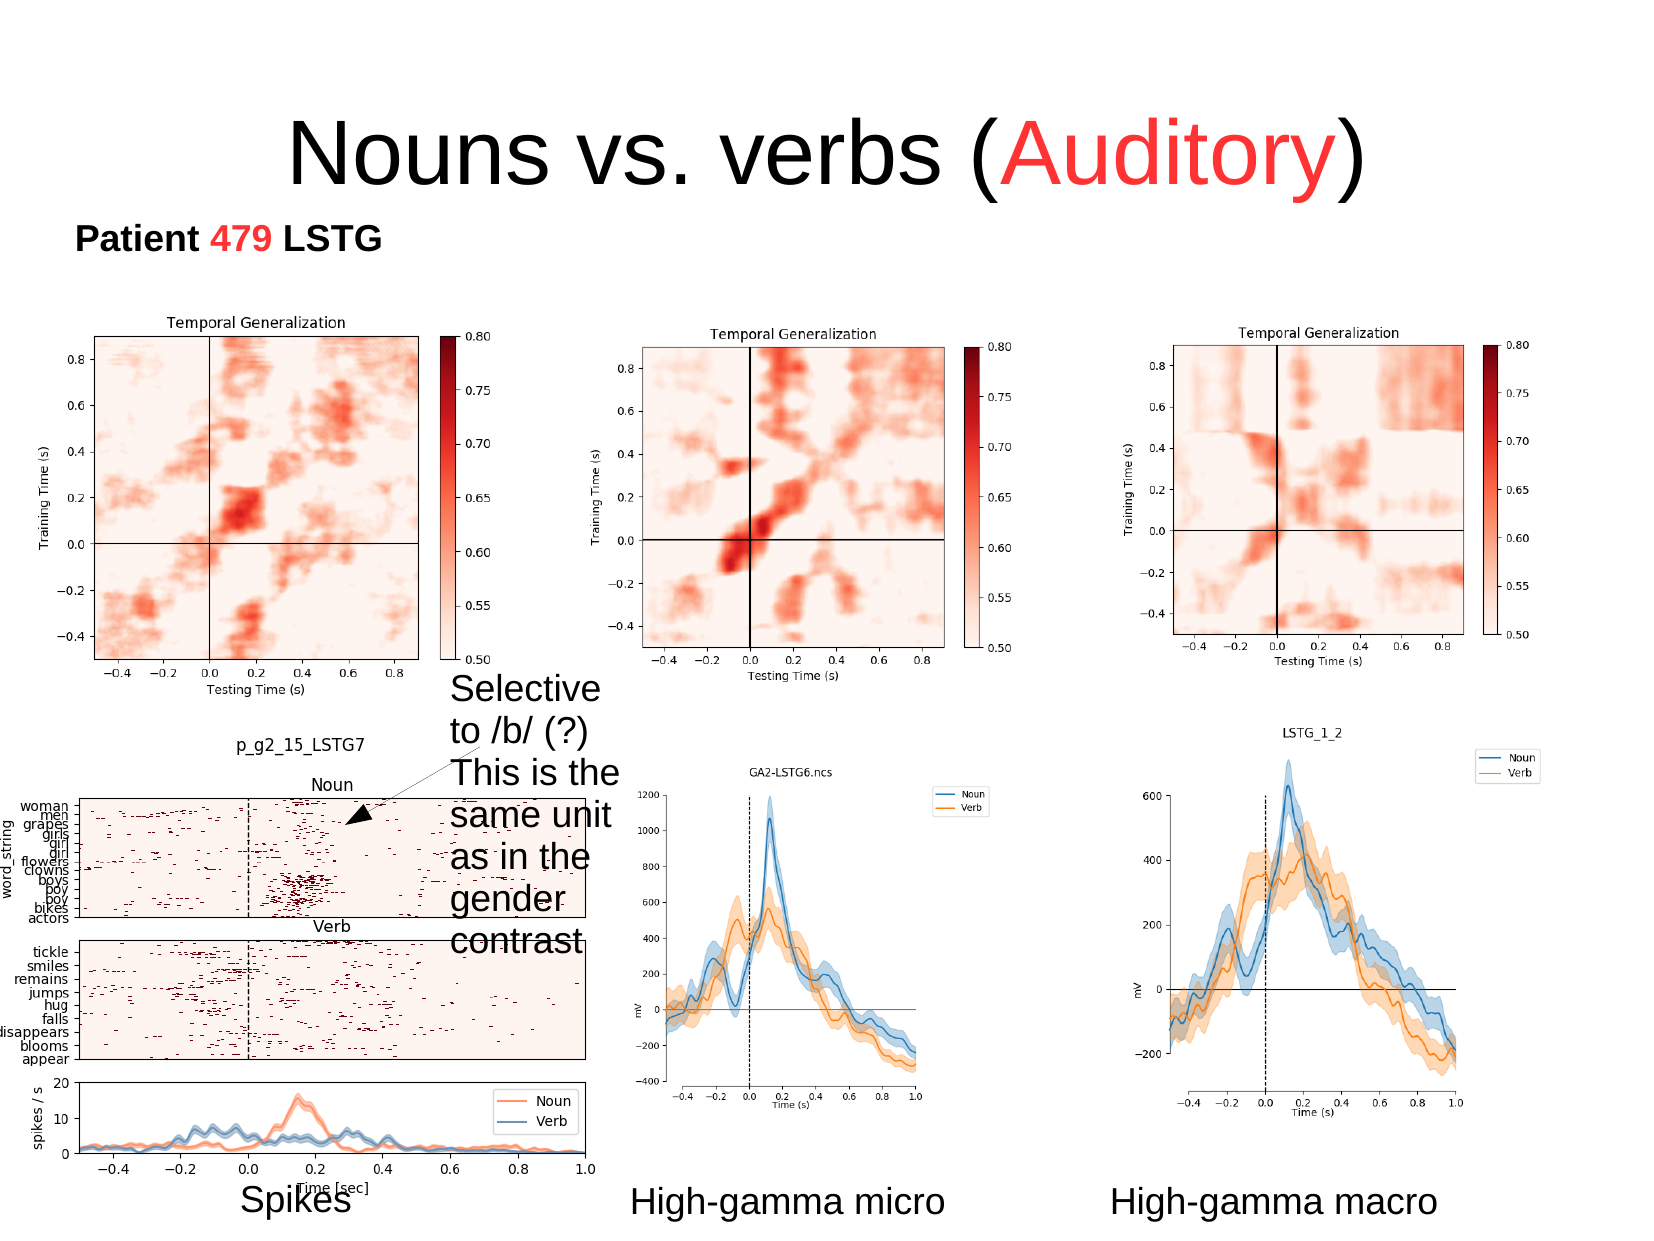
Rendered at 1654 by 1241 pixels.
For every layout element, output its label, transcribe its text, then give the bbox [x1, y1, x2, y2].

text_box Selective to /b/ (?) This is the same unit as in the gender contrast [435, 660, 646, 969]
text_box High-gamma micro [615, 1173, 976, 1231]
text_box High-gamma macro [1095, 1173, 1456, 1231]
title Nouns vs. verbs (Auditory) [82, 49, 1571, 257]
text_box Spikes [225, 1171, 406, 1229]
picture [1089, 299, 1591, 676]
picture [0, 285, 1076, 706]
picture [0, 689, 1654, 1201]
text_box Patient 479 LSTG [60, 210, 616, 271]
